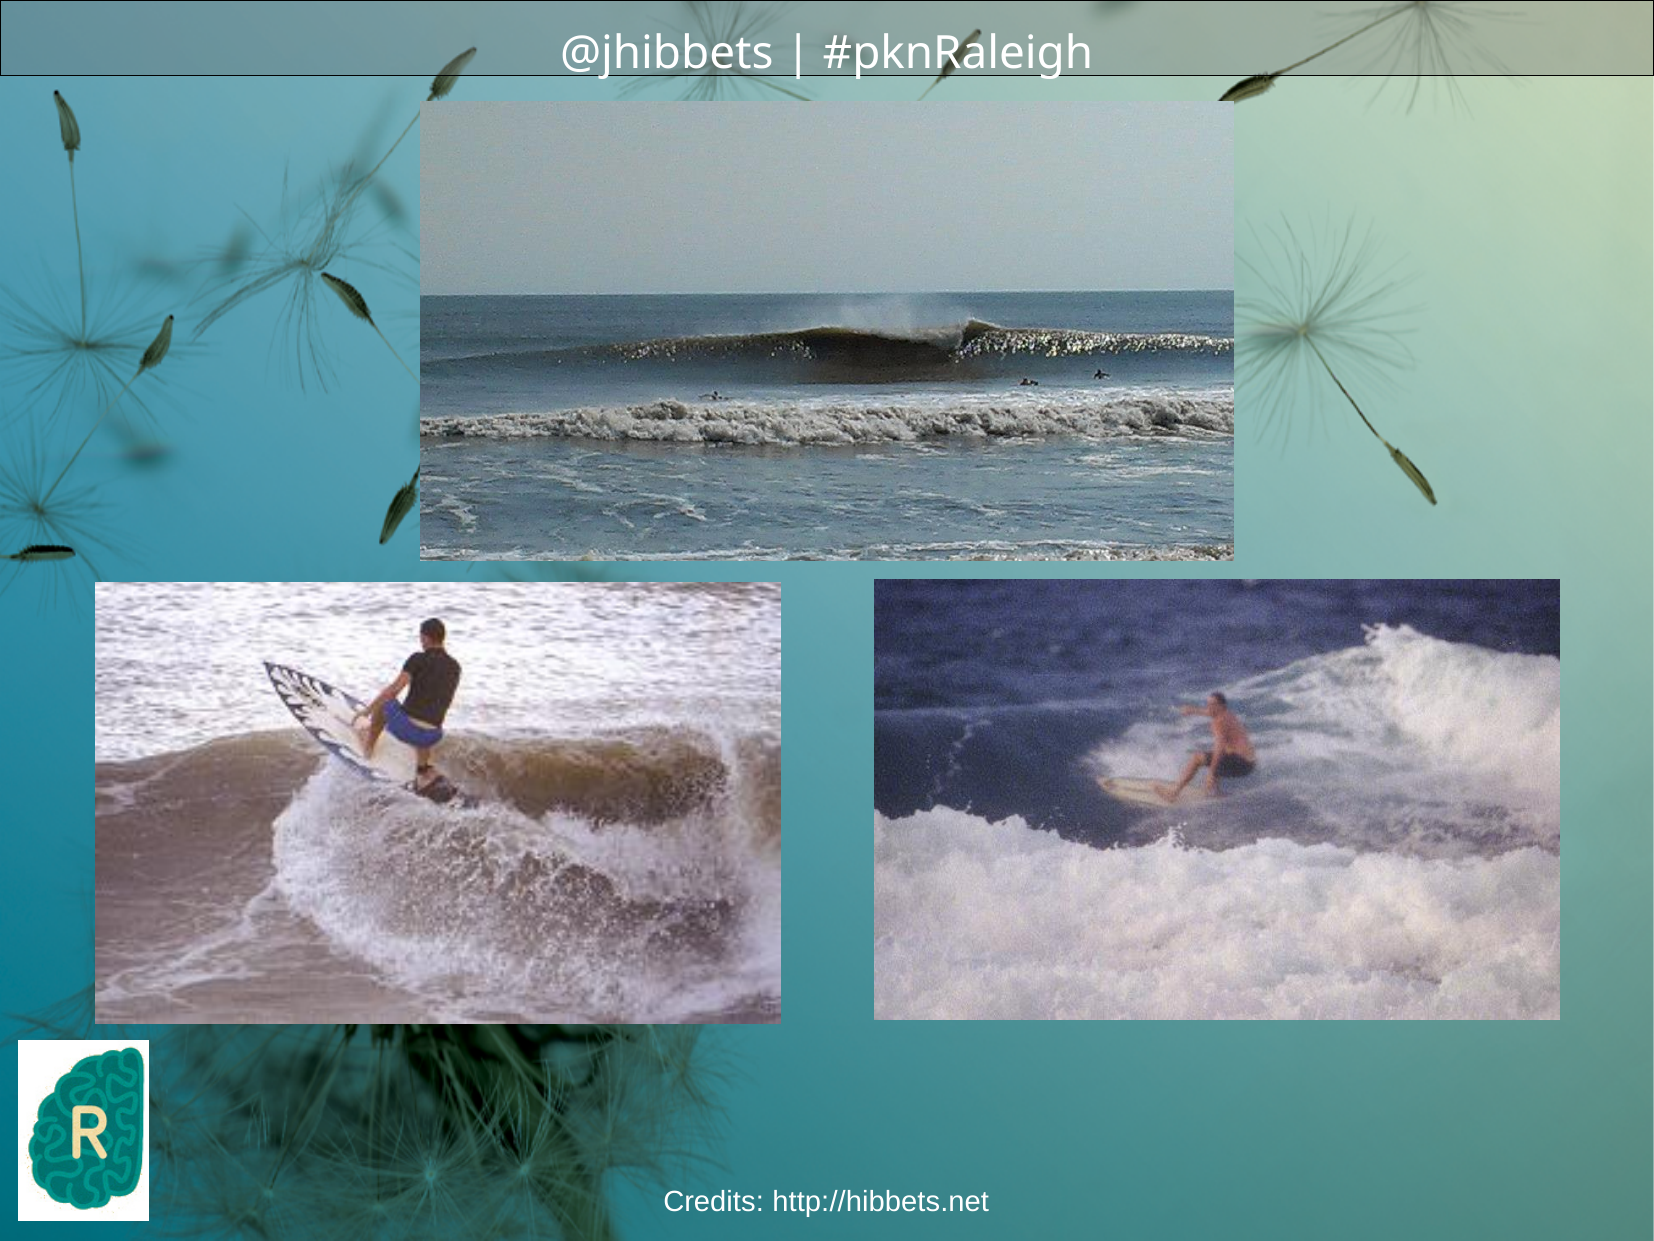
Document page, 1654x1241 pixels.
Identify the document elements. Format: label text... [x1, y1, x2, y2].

text_box Credits: http://hibbets.net [648, 1177, 1006, 1225]
picture [0, 76, 1654, 1241]
